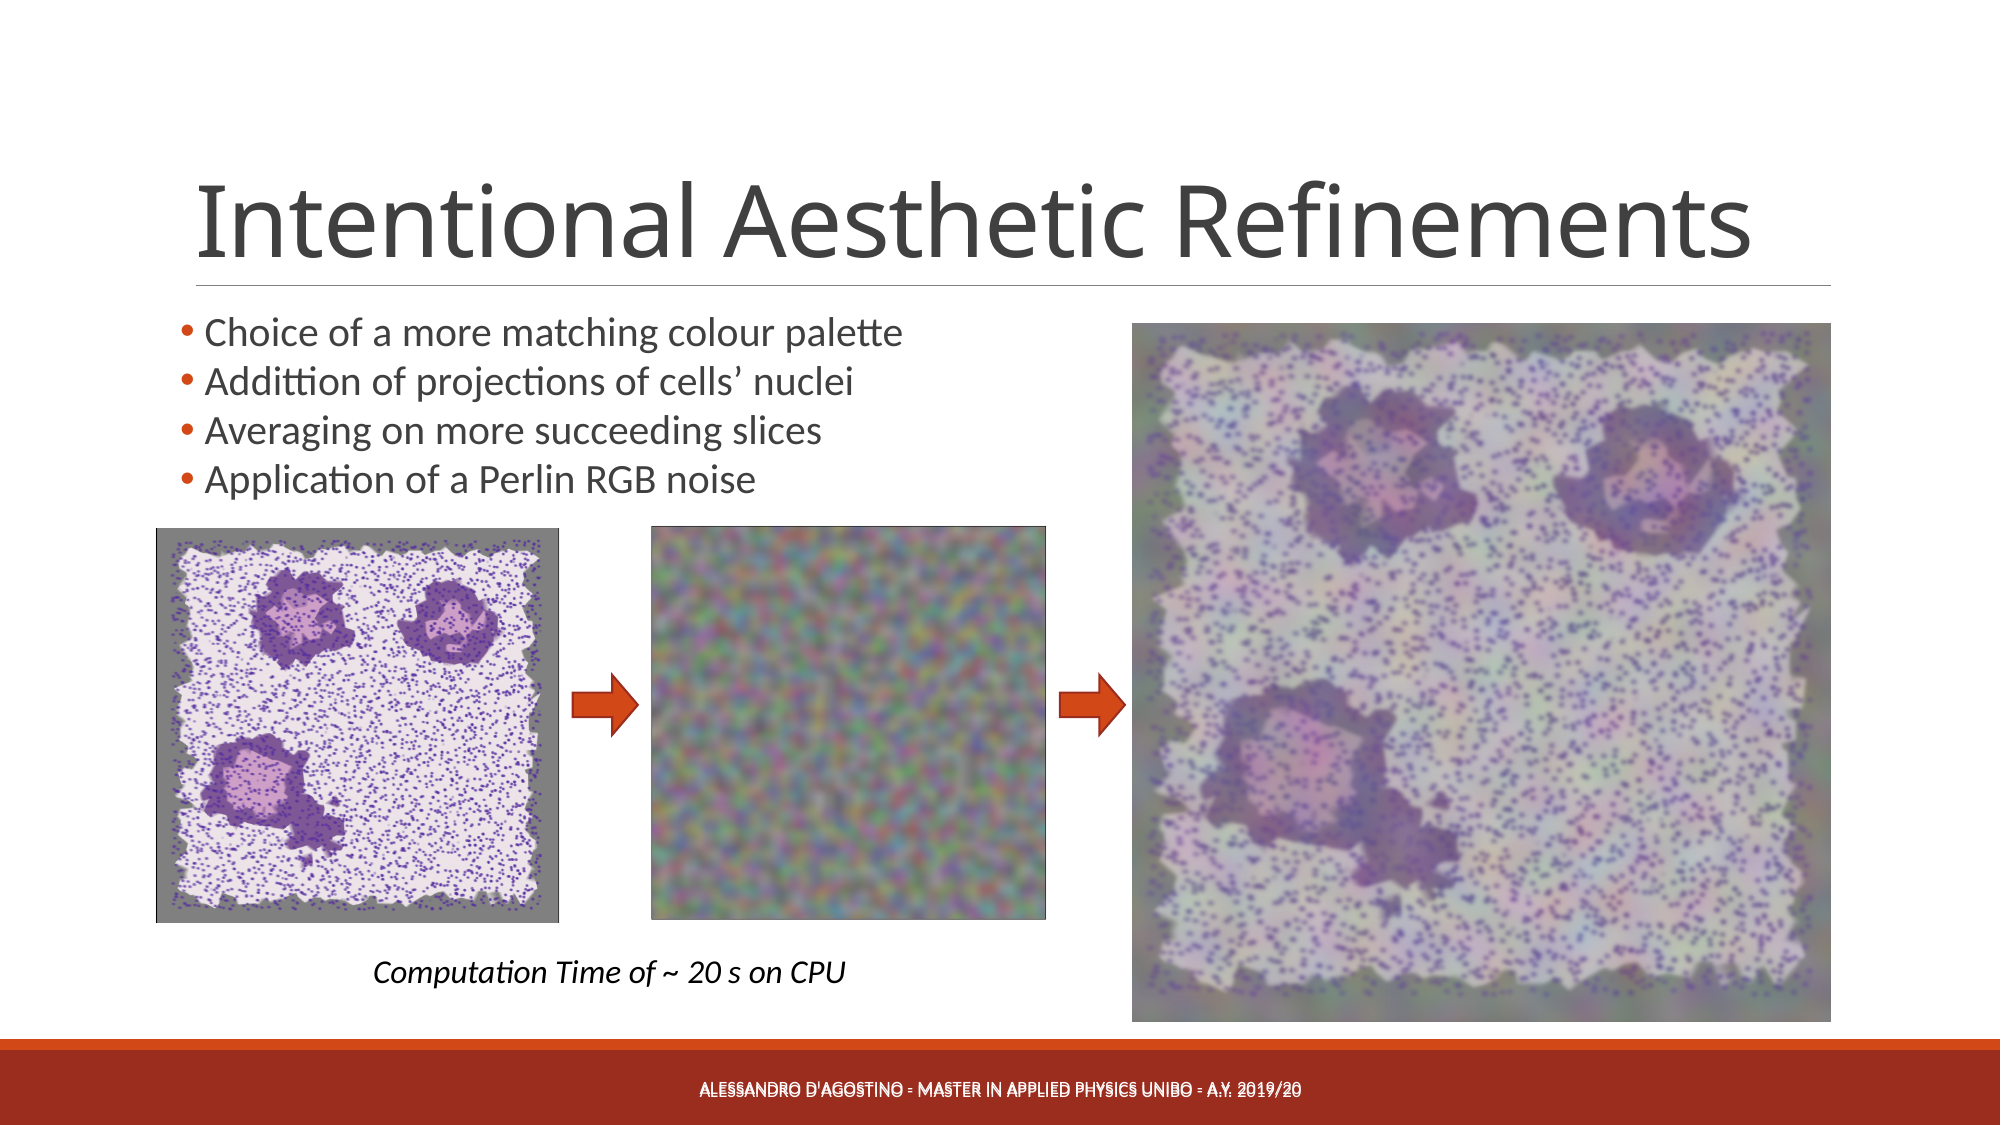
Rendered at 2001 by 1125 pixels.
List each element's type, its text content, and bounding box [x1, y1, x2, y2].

text_box [1059, 674, 1125, 735]
text_box Alessandro d'Agostino - Master in Applied Physics UniBo - a.y. 2019/20 [604, 1059, 1396, 1120]
picture [1132, 323, 1831, 1022]
text_box Computation Time of ~ 20 s on CPU [358, 951, 868, 1008]
picture [155, 528, 562, 923]
picture [641, 518, 1053, 929]
list Choice of a more matching colour palette Addittion of projections of cells’ nuclei Averaging on more succeeding slices Application of a Perlin RGB noise [180, 302, 1118, 519]
text_box [572, 674, 638, 735]
title Intentional Aesthetic Refinements [180, 47, 1831, 286]
